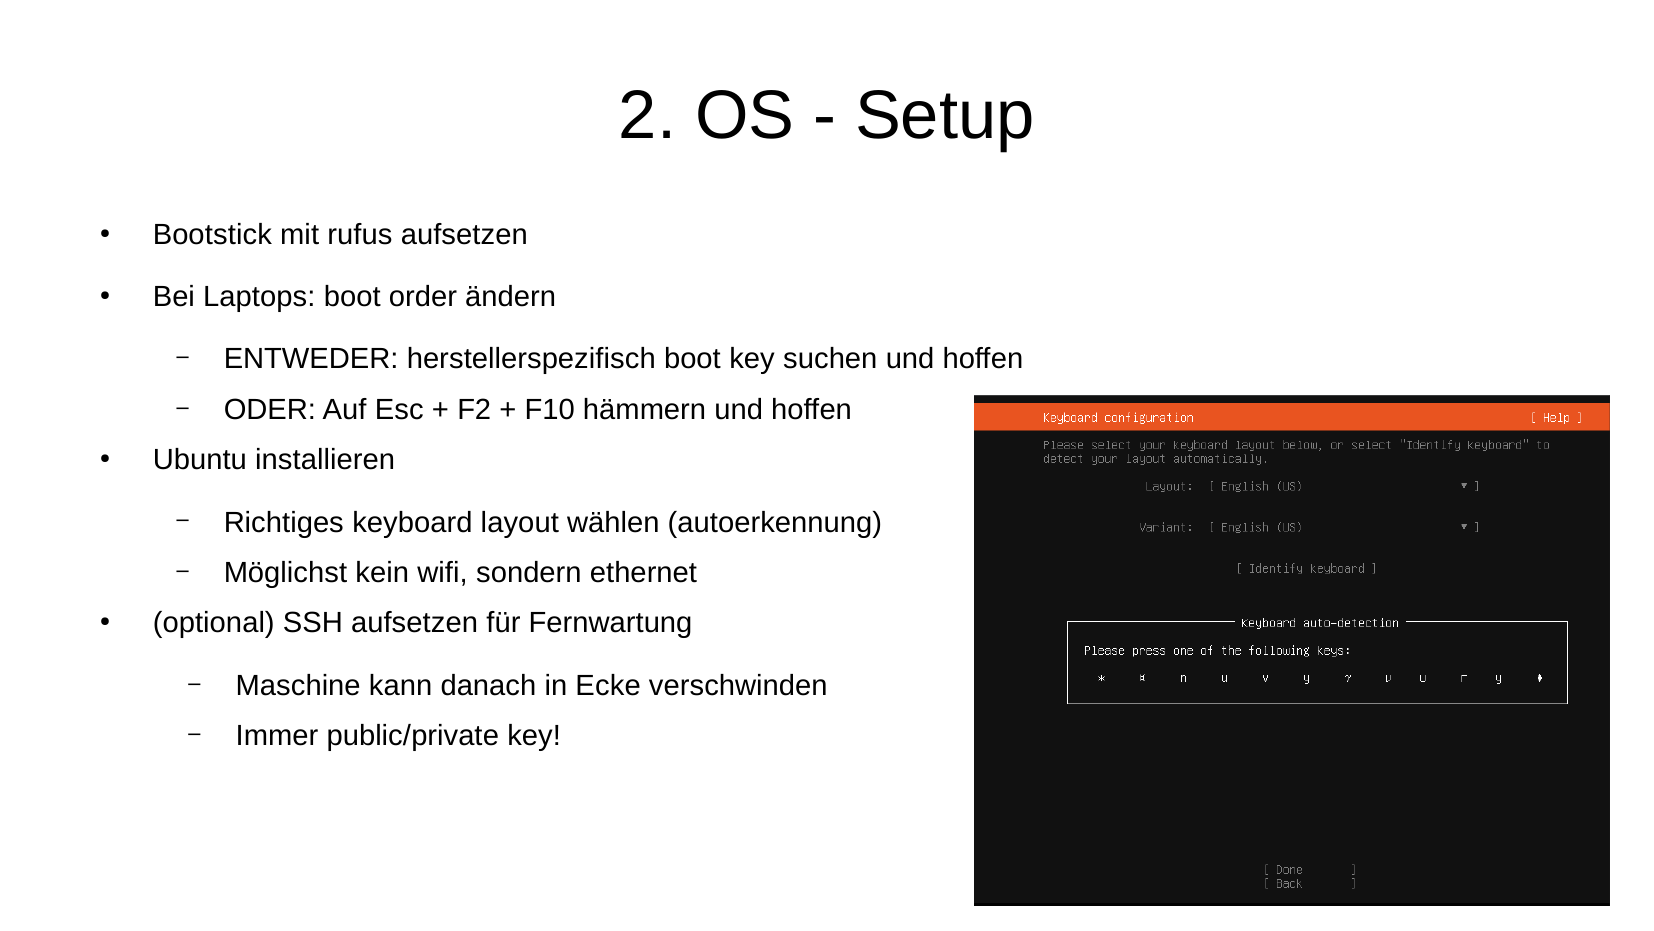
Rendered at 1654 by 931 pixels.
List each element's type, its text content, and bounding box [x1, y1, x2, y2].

picture [974, 395, 1610, 906]
list Bootstick mit rufus aufsetzen Bei Laptops: boot order ändern ENTWEDER: herstellerspezifisch boot key suchen und hoffen ODER: Auf Esc + F2 + F10 hämmern und hoffen Ubuntu installieren Richtiges keyboard layout wählen (autoerkennung) Möglichst kein wifi, sondern ethernet (optional) SSH aufsetzen für Fernwartung Maschine kann danach in Ecke verschwinden Immer public/private key! [82, 217, 1571, 886]
title 2. OS - Setup [82, 37, 1571, 193]
